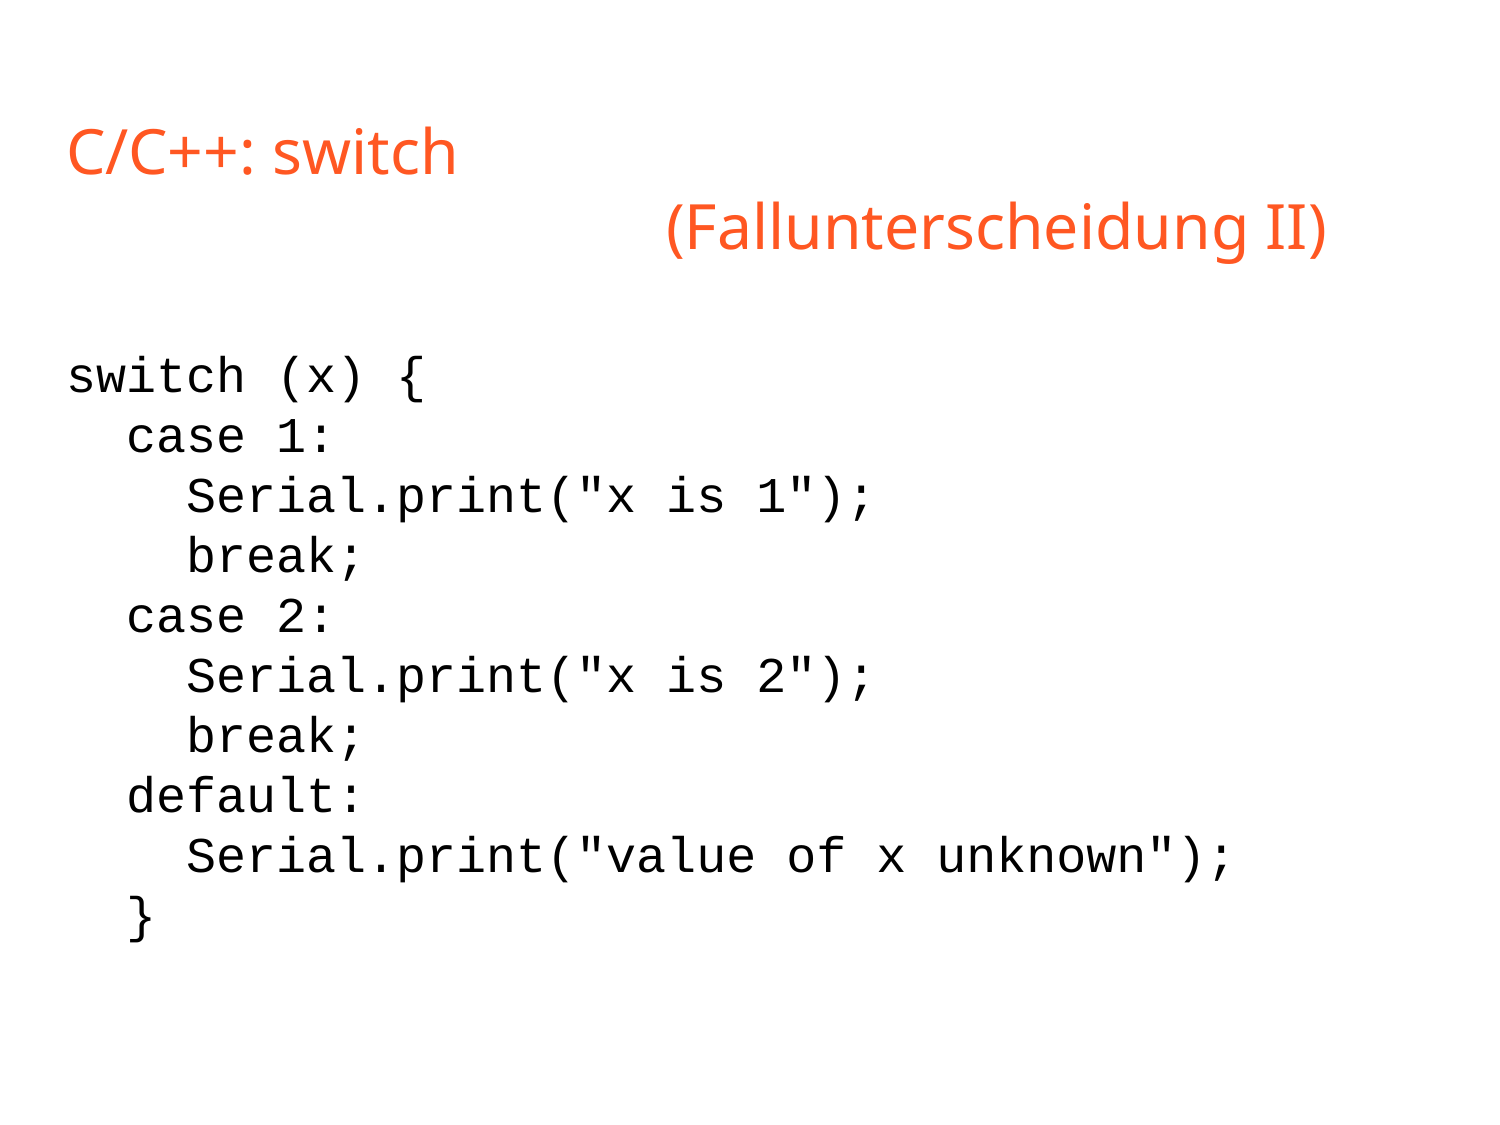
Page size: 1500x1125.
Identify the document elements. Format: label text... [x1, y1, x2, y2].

title C/C++: switch (Fallunterscheidung II) [51, 97, 1449, 223]
list switch (x) { case 1: Serial.print("x is 1"); break; case 2: Serial.print("x is 2"); break; default: Serial.print("value of x unknown"); } [51, 327, 1449, 1075]
